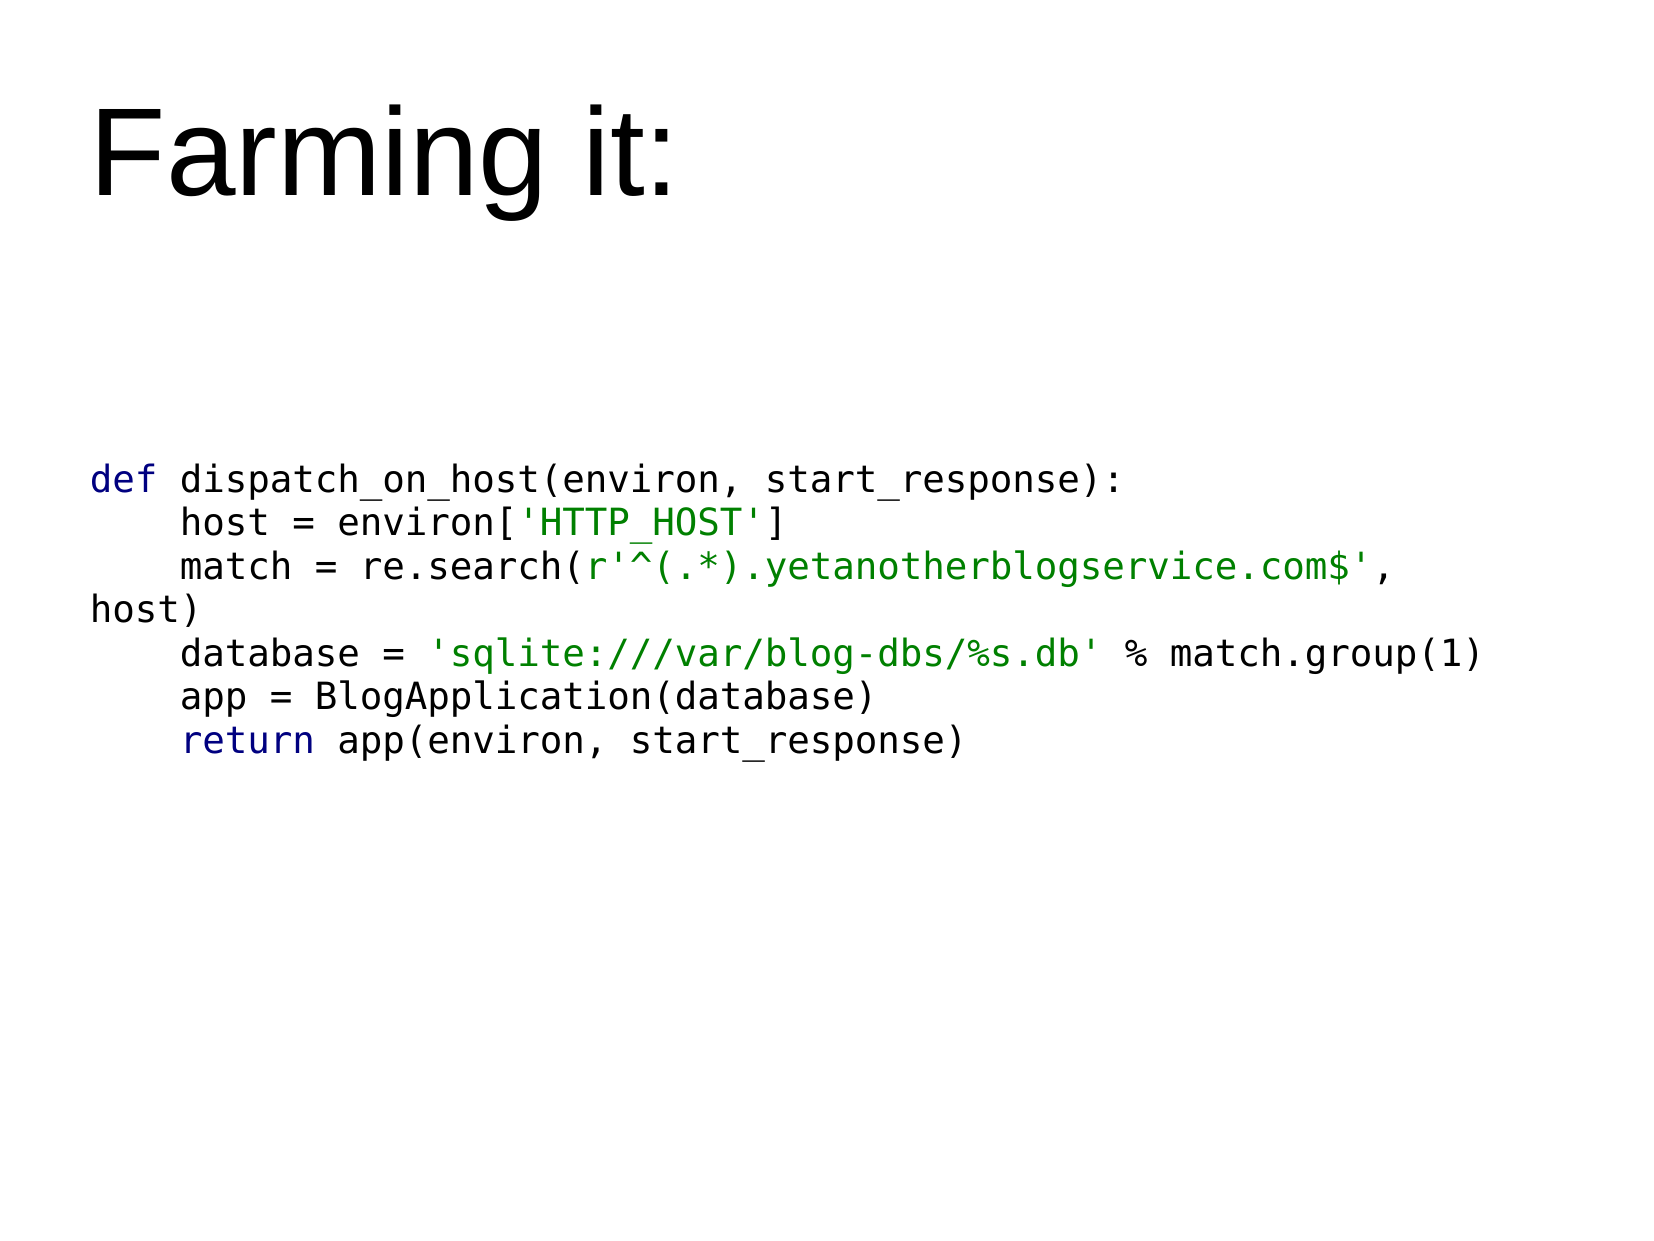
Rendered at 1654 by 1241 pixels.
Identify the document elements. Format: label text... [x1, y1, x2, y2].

text_box Farming it: [75, 75, 1388, 230]
text_box def dispatch_on_host(environ, start_response): host = environ['HTTP_HOST'] match = re.search(r'^(.*).yetanotherblogservice.com$', host) database = 'sqlite:///var/blog-dbs/%s.db' % match.group(1) app = BlogApplication(database) return app(environ, start_response) [75, 450, 1538, 863]
